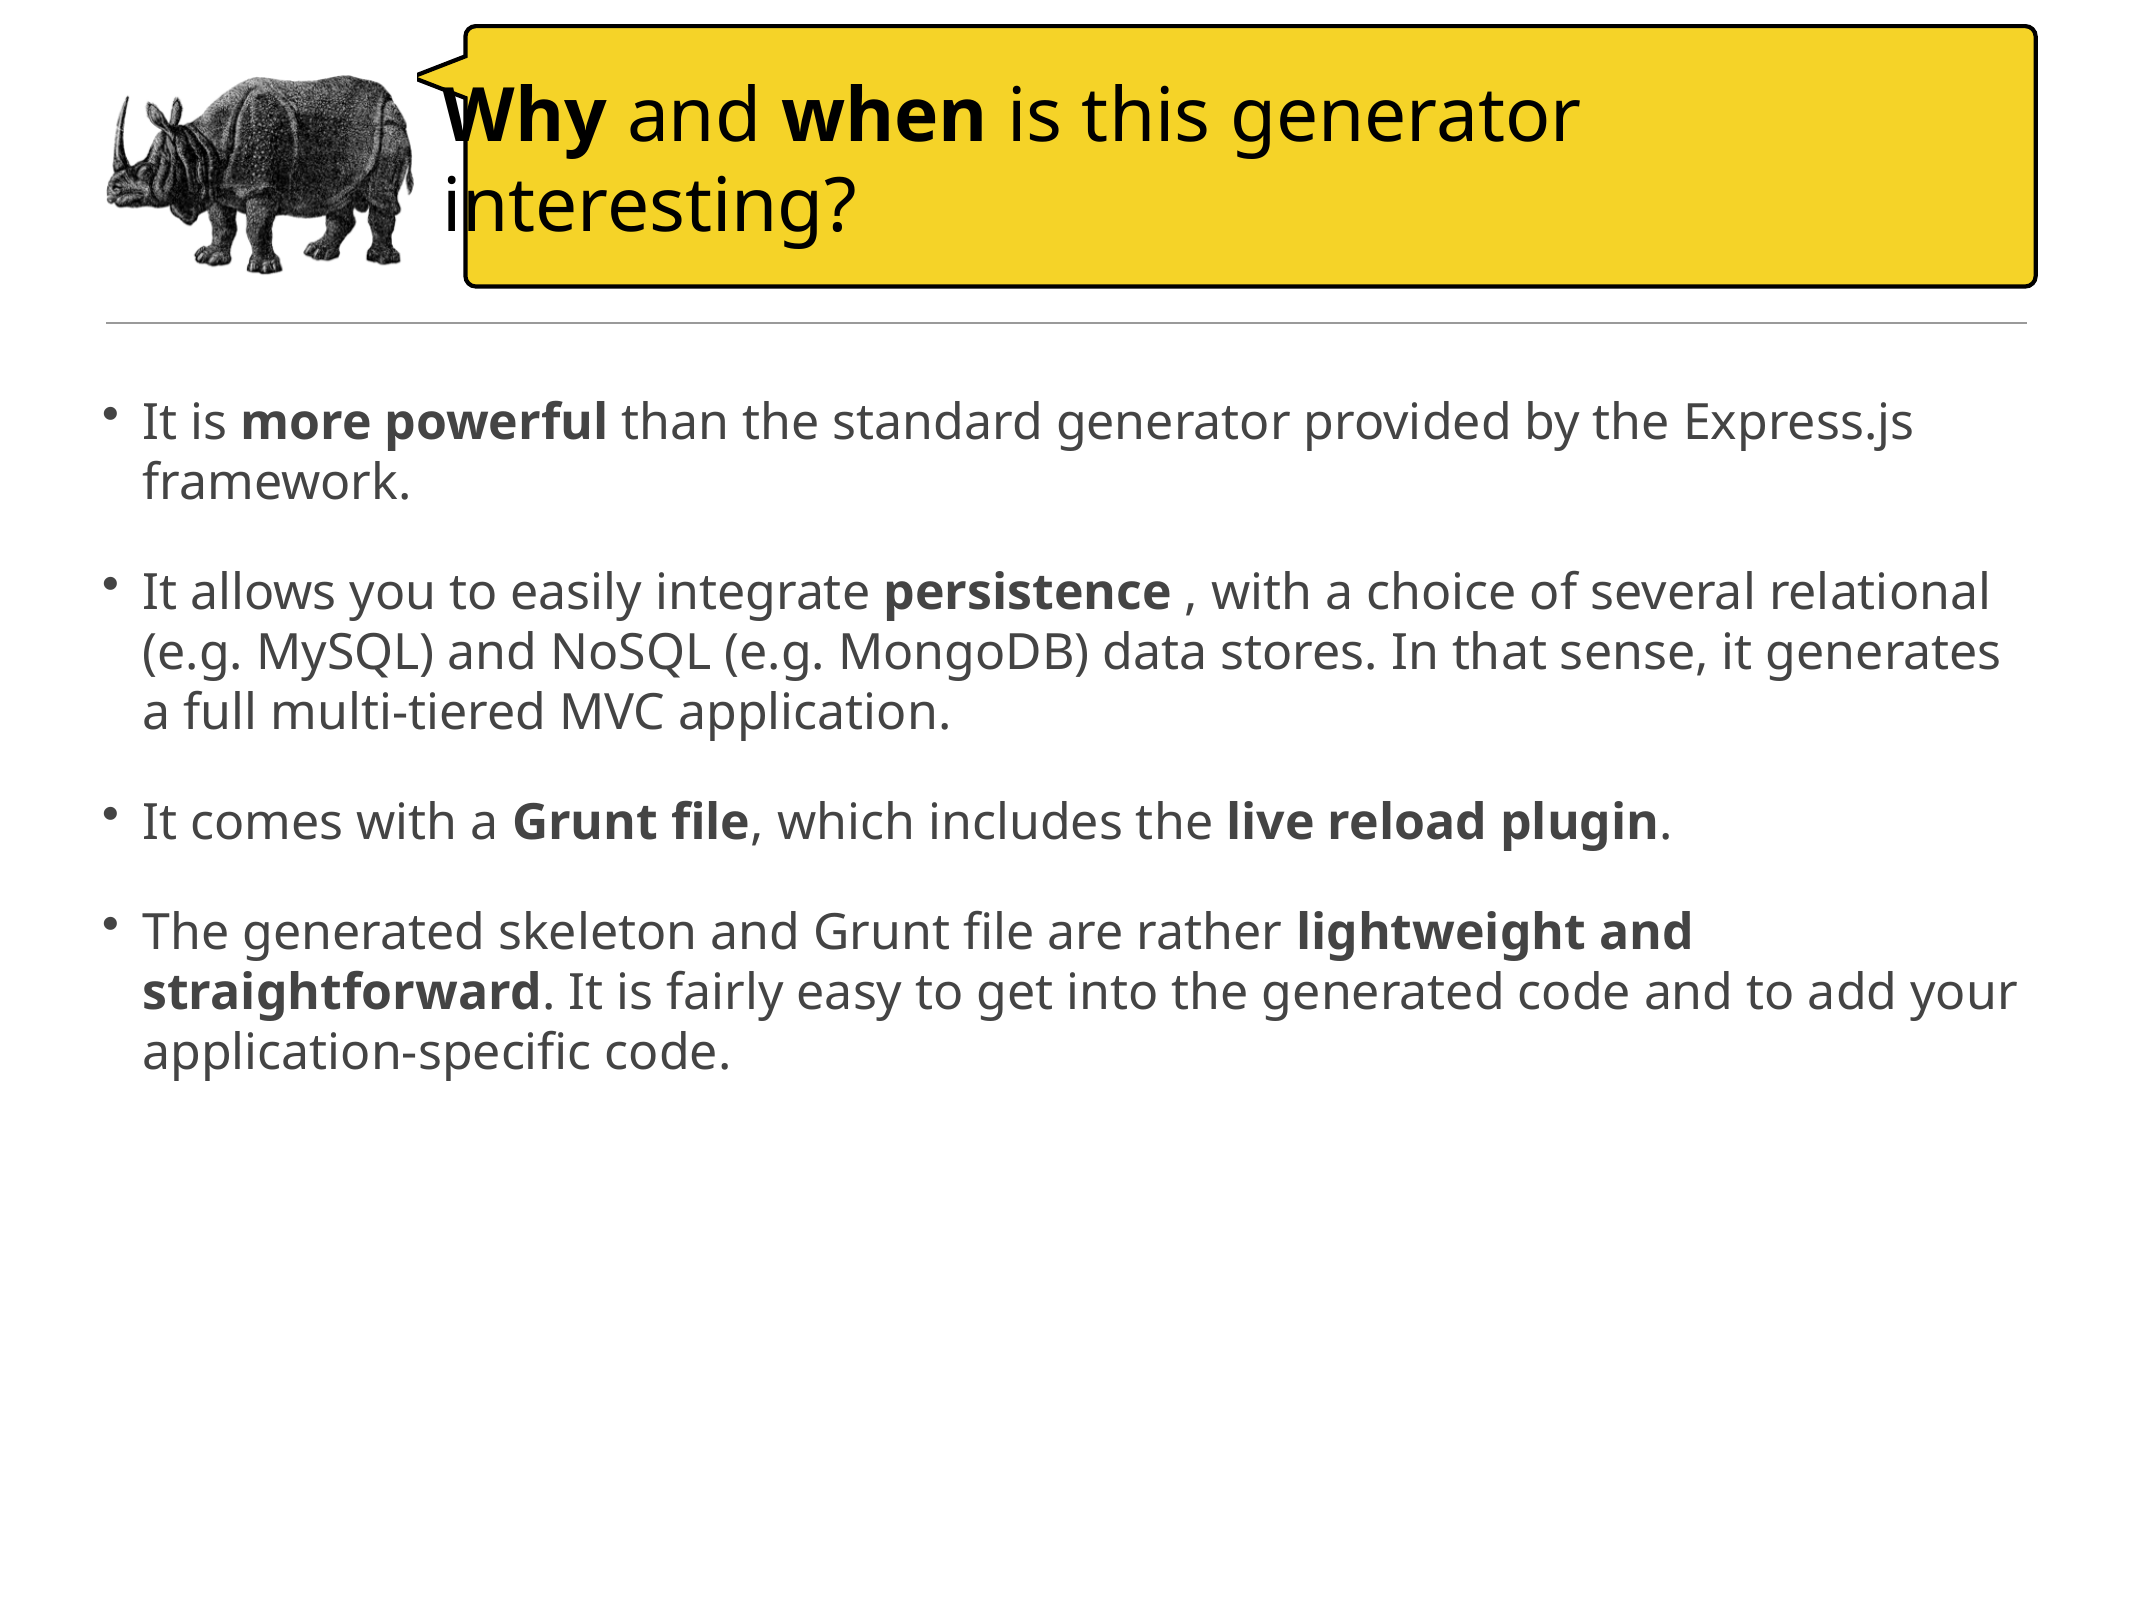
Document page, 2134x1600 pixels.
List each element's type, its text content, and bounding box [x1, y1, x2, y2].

list It is more powerful than the standard generator provided by the Express.js framework. It allows you to easily integrate persistence , with a choice of several relational (e.g. MySQL) and NoSQL (e.g. MongoDB) data stores. In that sense, it generates a full multi-tiered MVC application. It comes with a Grunt file, which includes the live reload plugin. The generated skeleton and Grunt file are rather lightweight and straightforward. It is fairly easy to get into the generated code and to add your application-specific code. [93, 381, 2040, 1576]
picture [102, 72, 417, 278]
text_box Why and when is this generator interesting? [417, 26, 2036, 287]
